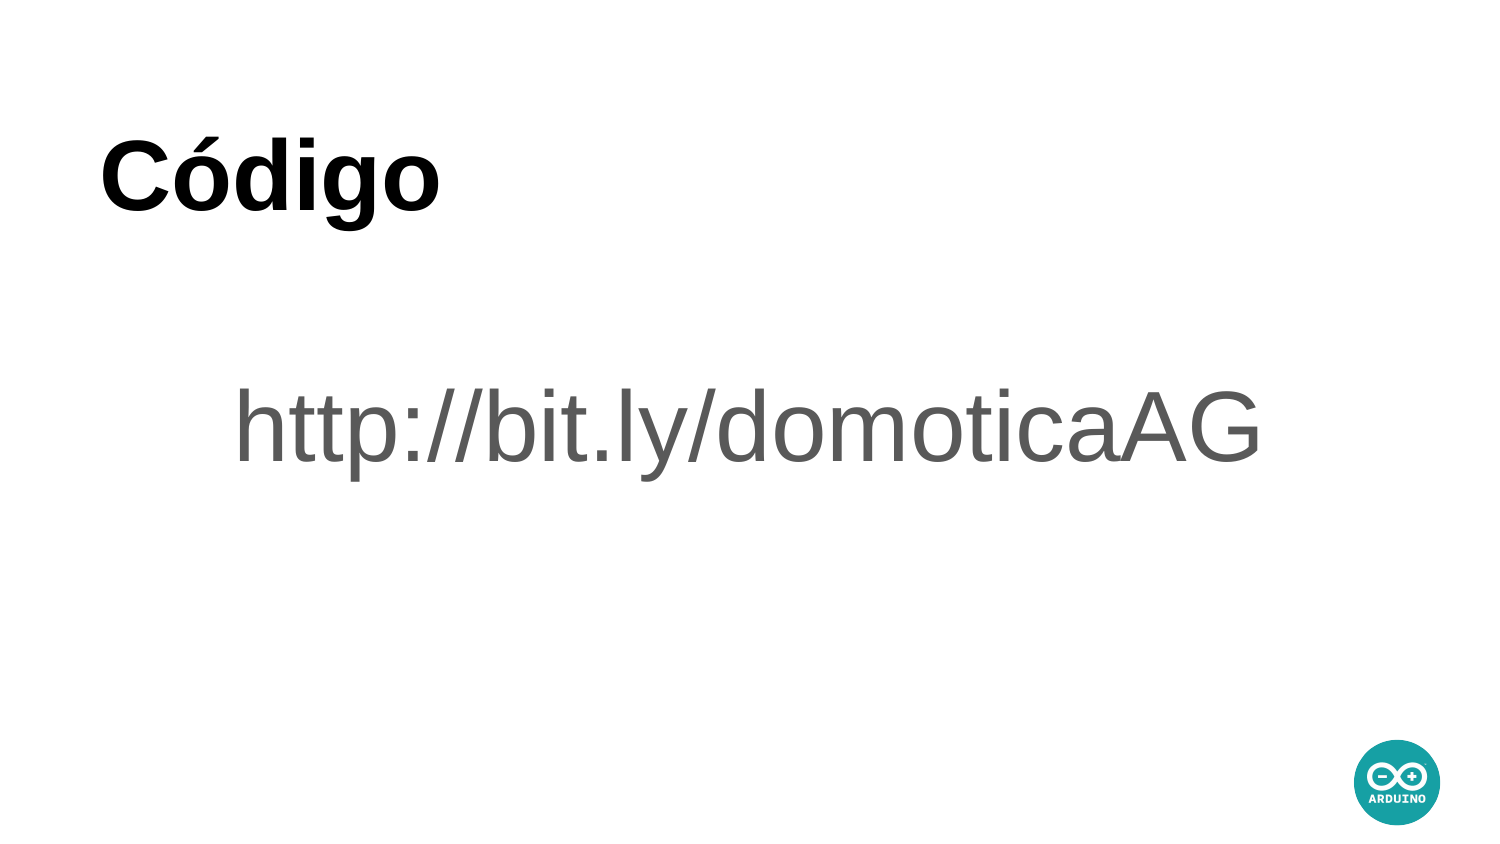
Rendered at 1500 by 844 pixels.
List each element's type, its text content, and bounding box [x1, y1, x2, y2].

title Código [84, 83, 1129, 258]
title http://bit.ly/domoticaAG [54, 368, 1446, 475]
picture [1339, 728, 1454, 837]
